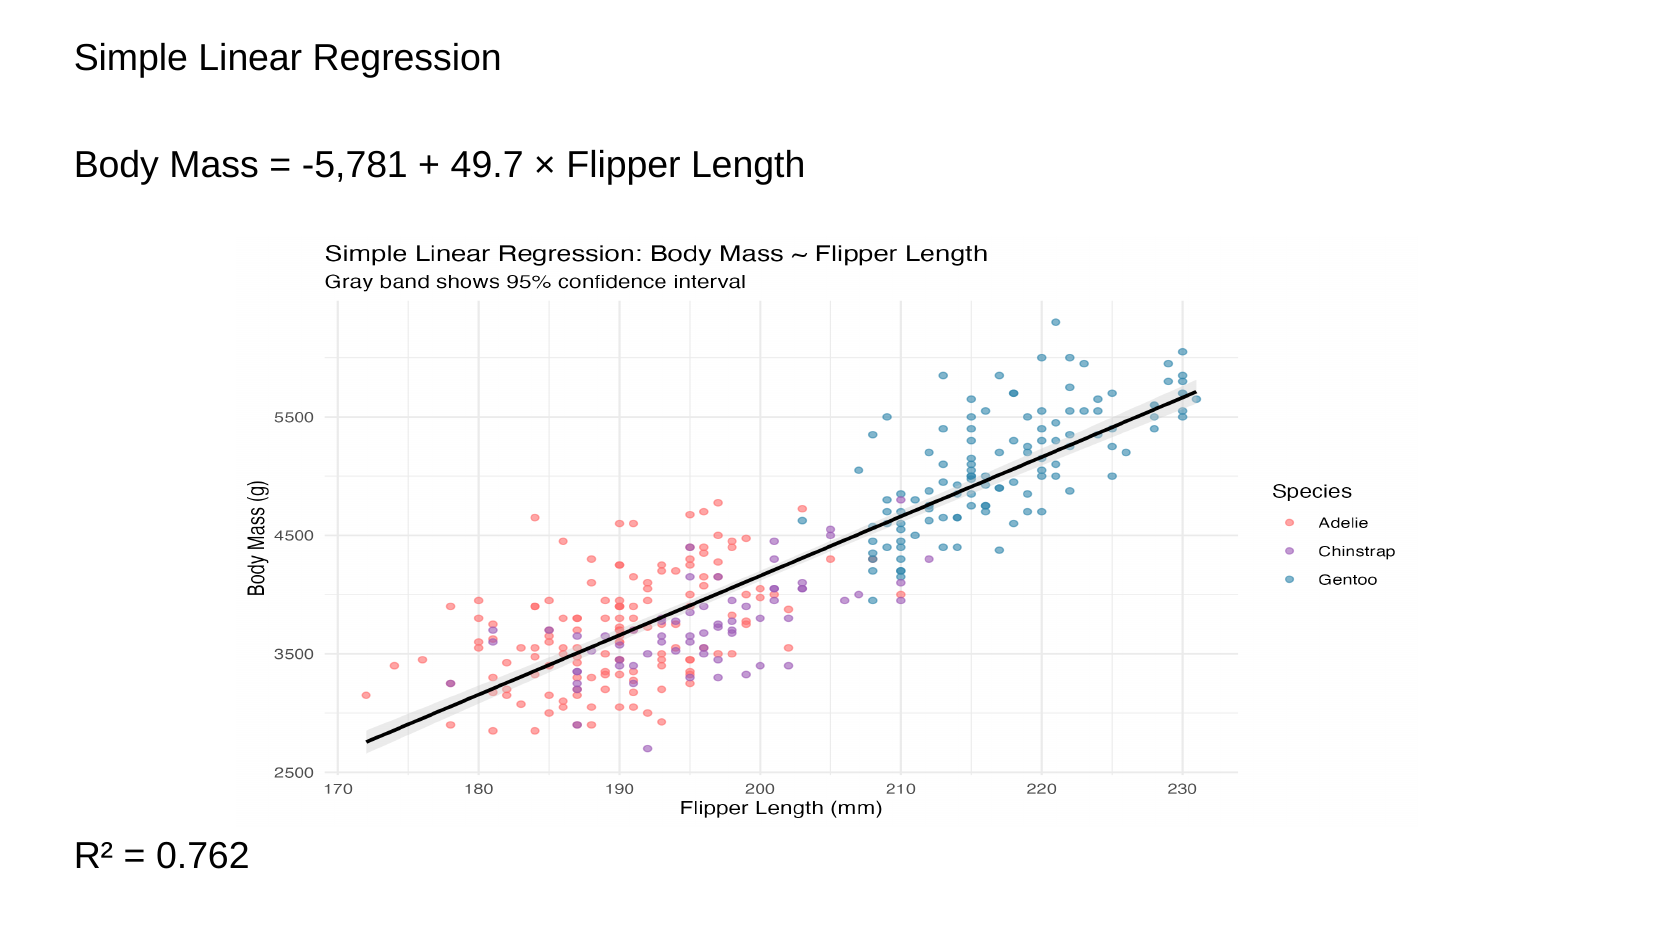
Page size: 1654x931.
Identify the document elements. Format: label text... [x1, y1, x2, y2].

text_box Body Mass = -5,781 + 49.7 × Flipper Length [59, 135, 1123, 225]
text_box R² = 0.762 [59, 826, 1595, 916]
text_box Simple Linear Regression [59, 29, 1123, 135]
picture [236, 236, 1418, 826]
